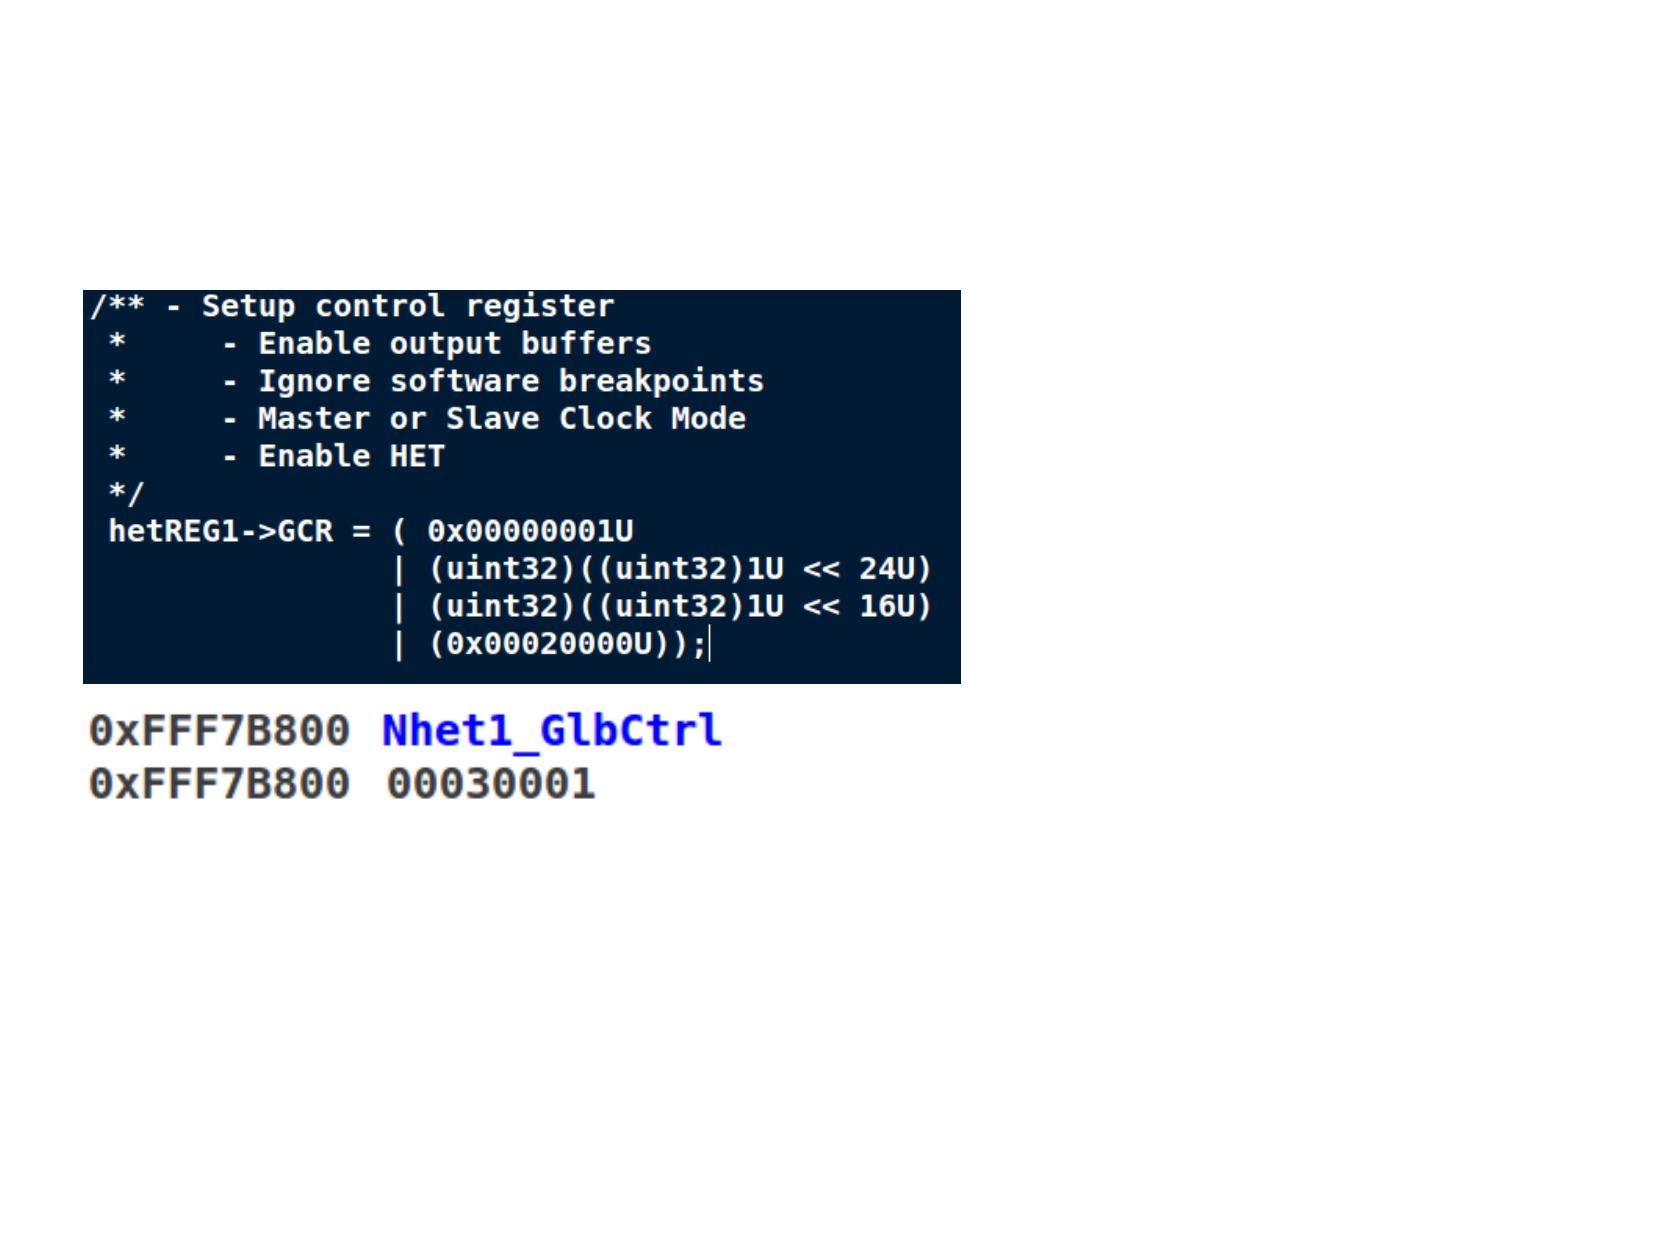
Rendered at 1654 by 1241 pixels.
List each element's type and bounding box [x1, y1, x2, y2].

picture [83, 290, 961, 684]
picture [82, 704, 746, 811]
